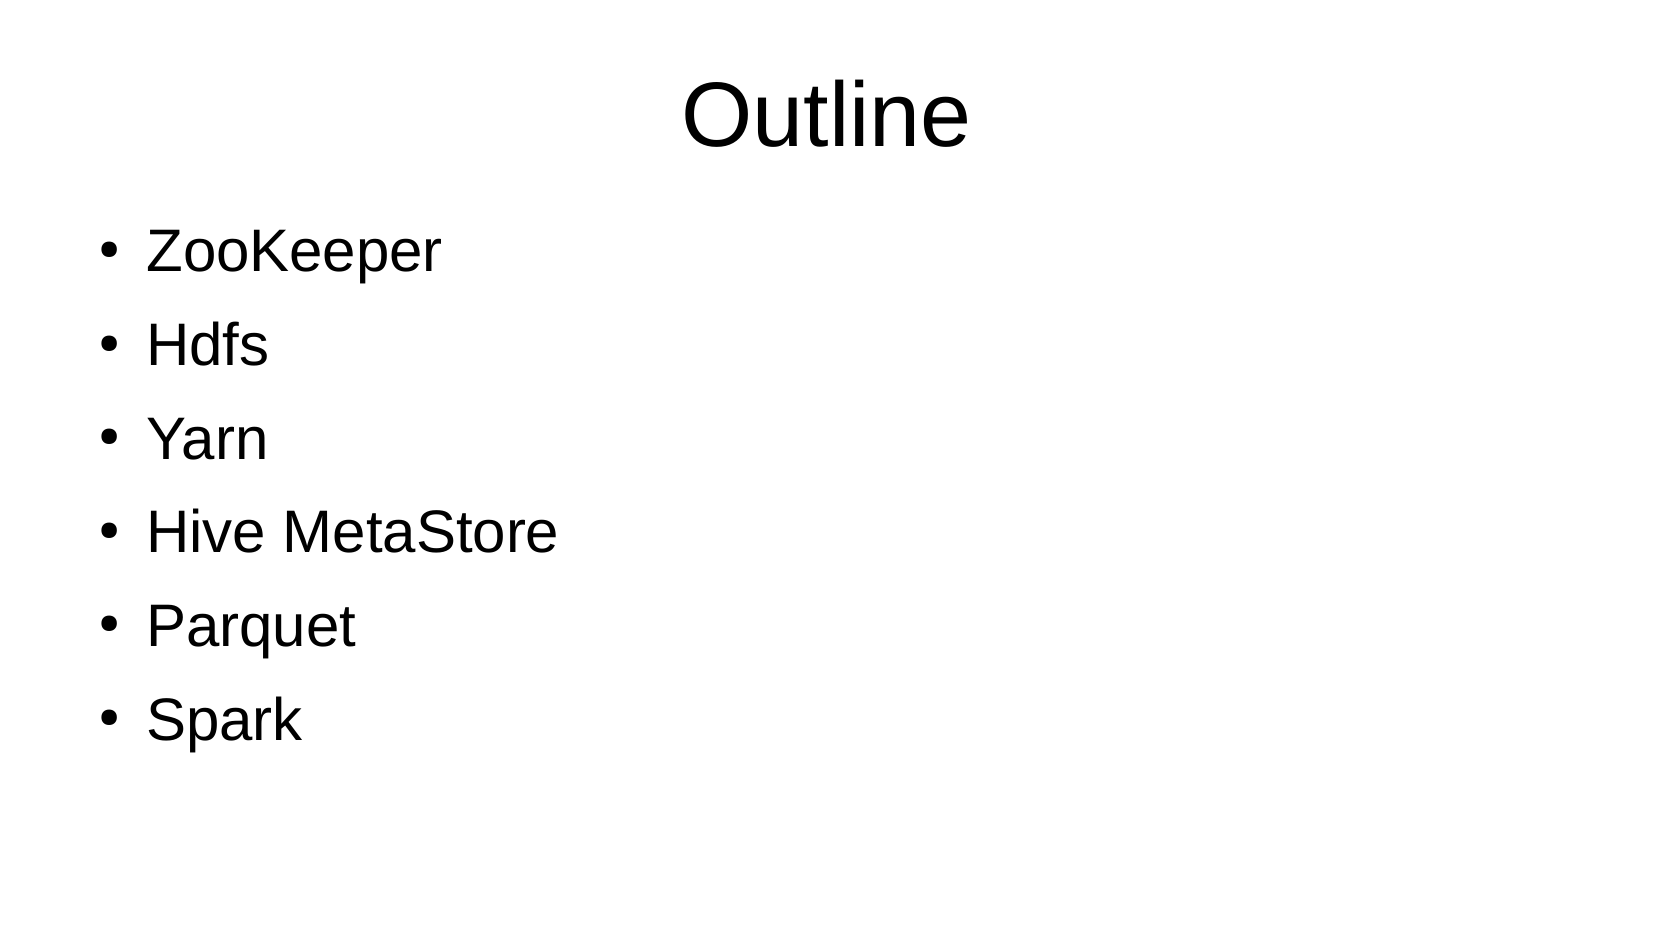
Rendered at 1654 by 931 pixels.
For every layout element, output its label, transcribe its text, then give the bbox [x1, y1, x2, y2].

list ZooKeeper Hdfs Yarn Hive MetaStore Parquet Spark [82, 217, 1571, 758]
title Outline [82, 37, 1571, 193]
